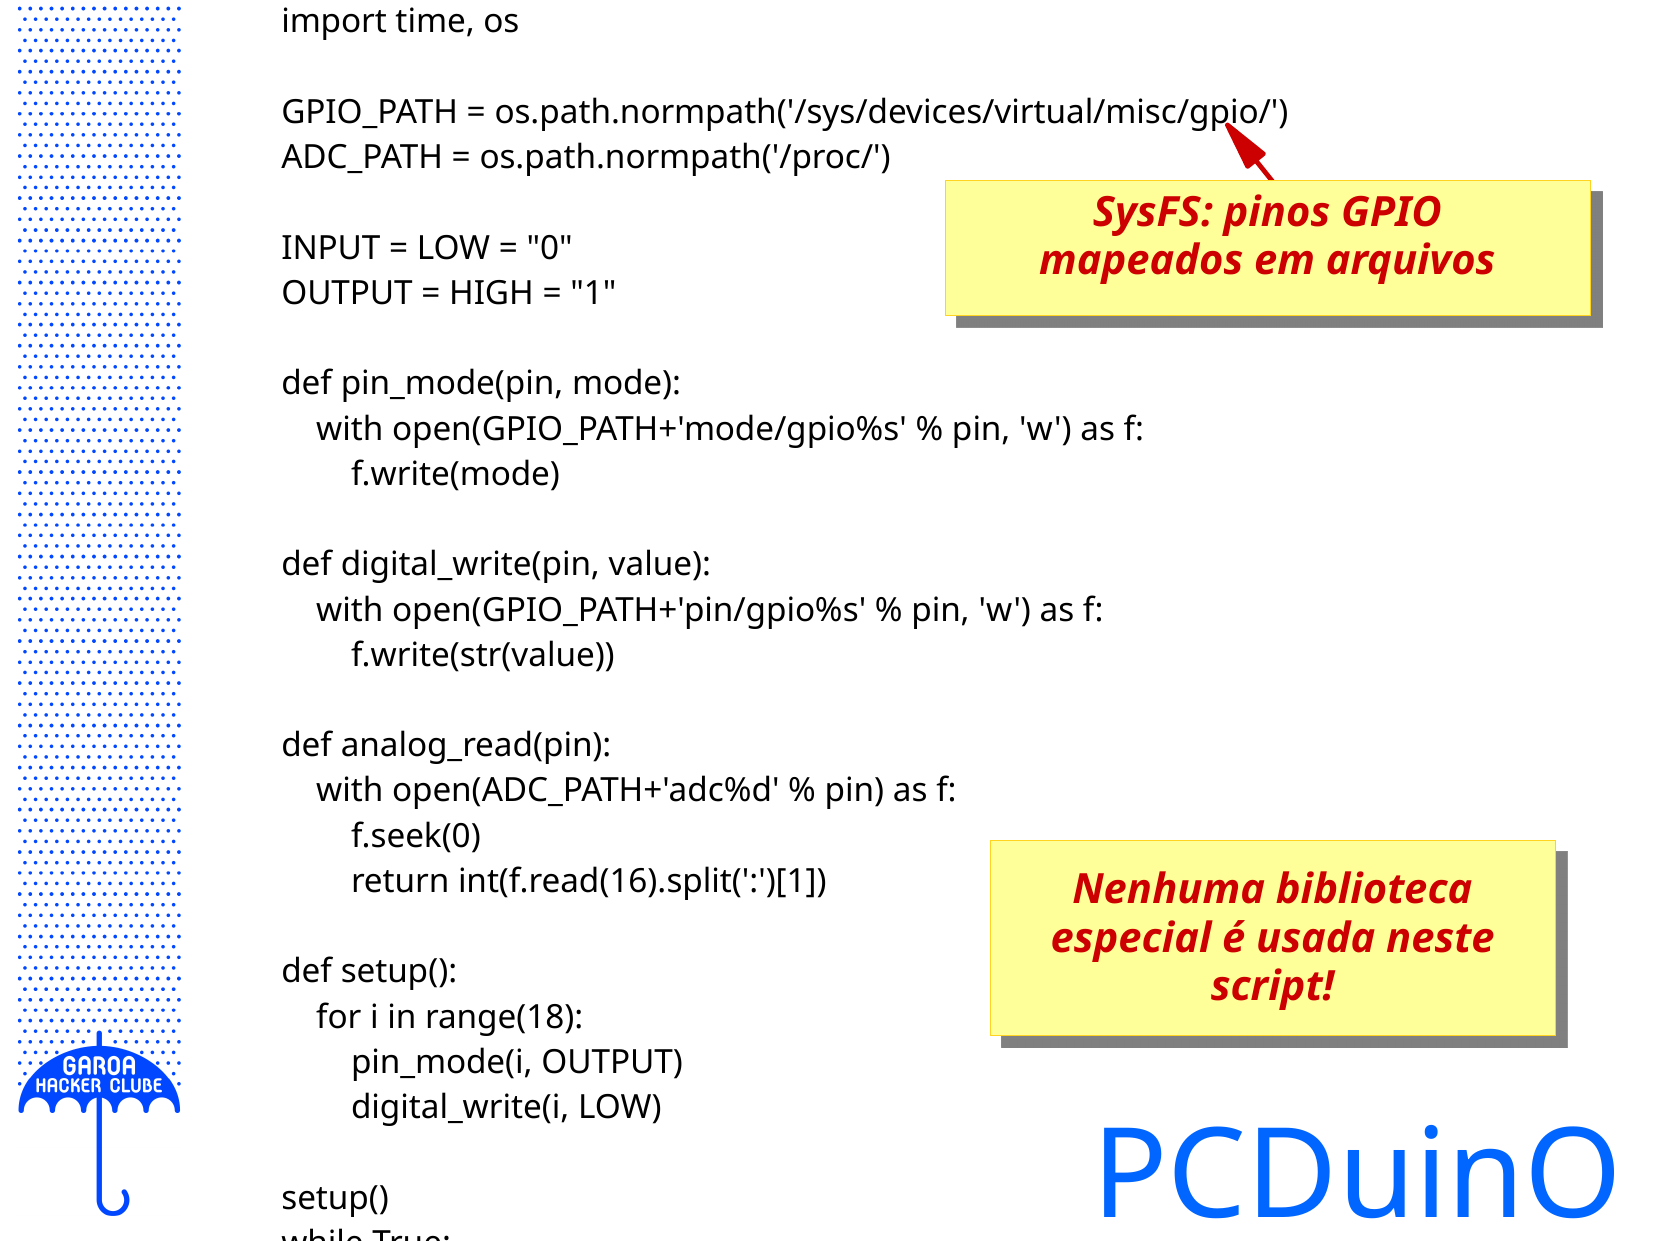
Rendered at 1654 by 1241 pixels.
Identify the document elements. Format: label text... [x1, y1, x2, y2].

text_box SysFS: pinos GPIO mapeados em arquivos [945, 180, 1591, 316]
text_box import time, os GPIO_PATH = os.path.normpath('/sys/devices/virtual/misc/gpio/') ADC_PATH = os.path.normpath('/proc/') INPUT = LOW = "0" OUTPUT = HIGH = "1" def pin_mode(pin, mode): with open(GPIO_PATH+'mode/gpio%s' % pin, 'w') as f: f.write(mode) def digital_write(pin, value): with open(GPIO_PATH+'pin/gpio%s' % pin, 'w') as f: f.write(str(value)) def analog_read(pin): with open(ADC_PATH+'adc%d' % pin) as f: f.seek(0) return int(f.read(16).split(':')[1]) def setup(): for i in range(18): pin_mode(i, OUTPUT) digital_write(i, LOW) setup() while True: for i in [0, 1, 7, 5, 4, 2]: digital_write(i, 1) delay = analog_read(5)/4096.0 time.sleep(delay) digital_write(i, 0) [266, 0, 1556, 1241]
picture [17, 0, 181, 1216]
title PCDuinO [1065, 1065, 1651, 1241]
text_box Nenhuma biblioteca especial é usada neste script! [990, 840, 1556, 1036]
